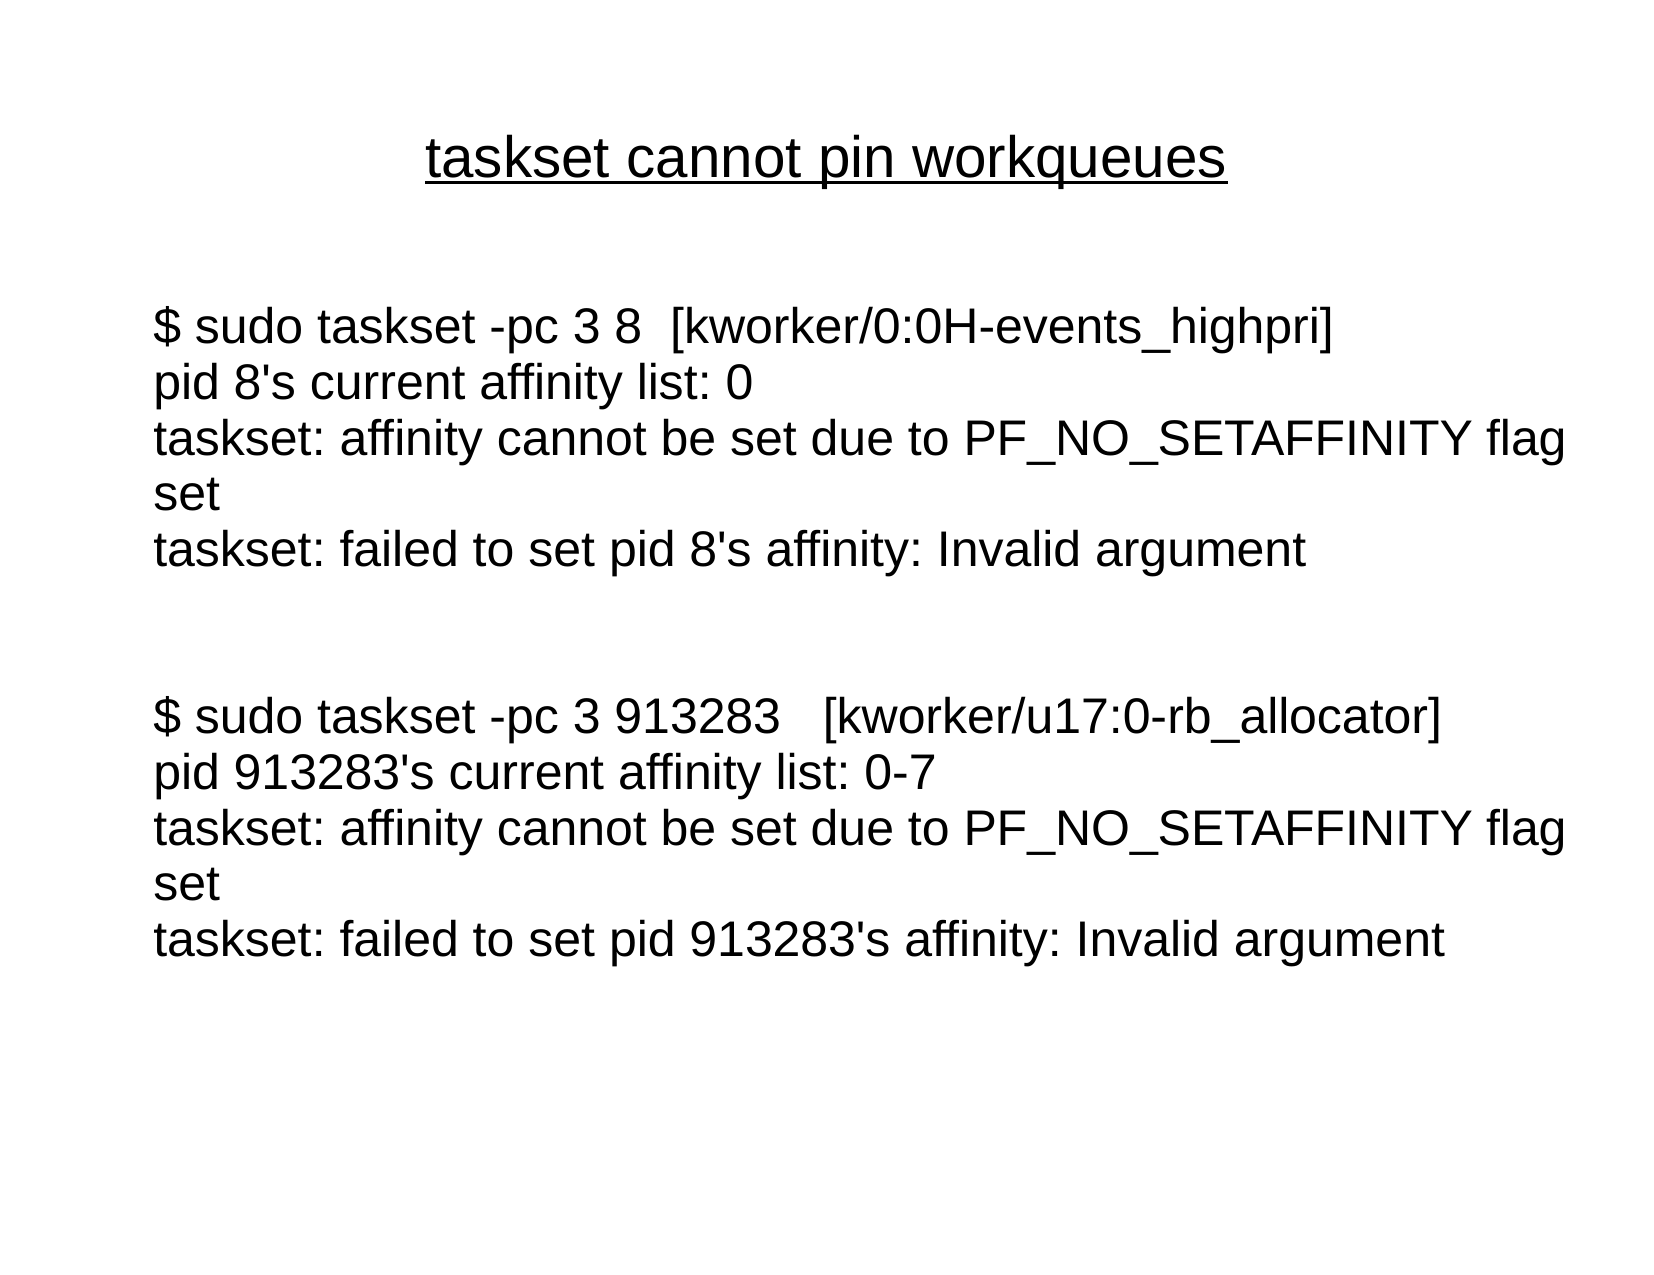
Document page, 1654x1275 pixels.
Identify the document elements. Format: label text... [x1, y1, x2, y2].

list $ sudo taskset -pc 3 8 [kworker/0:0H-events_highpri] pid 8's current affinity list: 0 taskset: affinity cannot be set due to PF_NO_SETAFFINITY flag set taskset: failed to set pid 8's affinity: Invalid argument $ sudo taskset -pc 3 913283 [kworker/u17:0-rb_allocator] pid 913283's current affinity list: 0-7 taskset: affinity cannot be set due to PF_NO_SETAFFINITY flag set taskset: failed to set pid 913283's affinity: Invalid argument [82, 298, 1571, 1038]
title taskset cannot pin workqueues [82, 50, 1571, 264]
